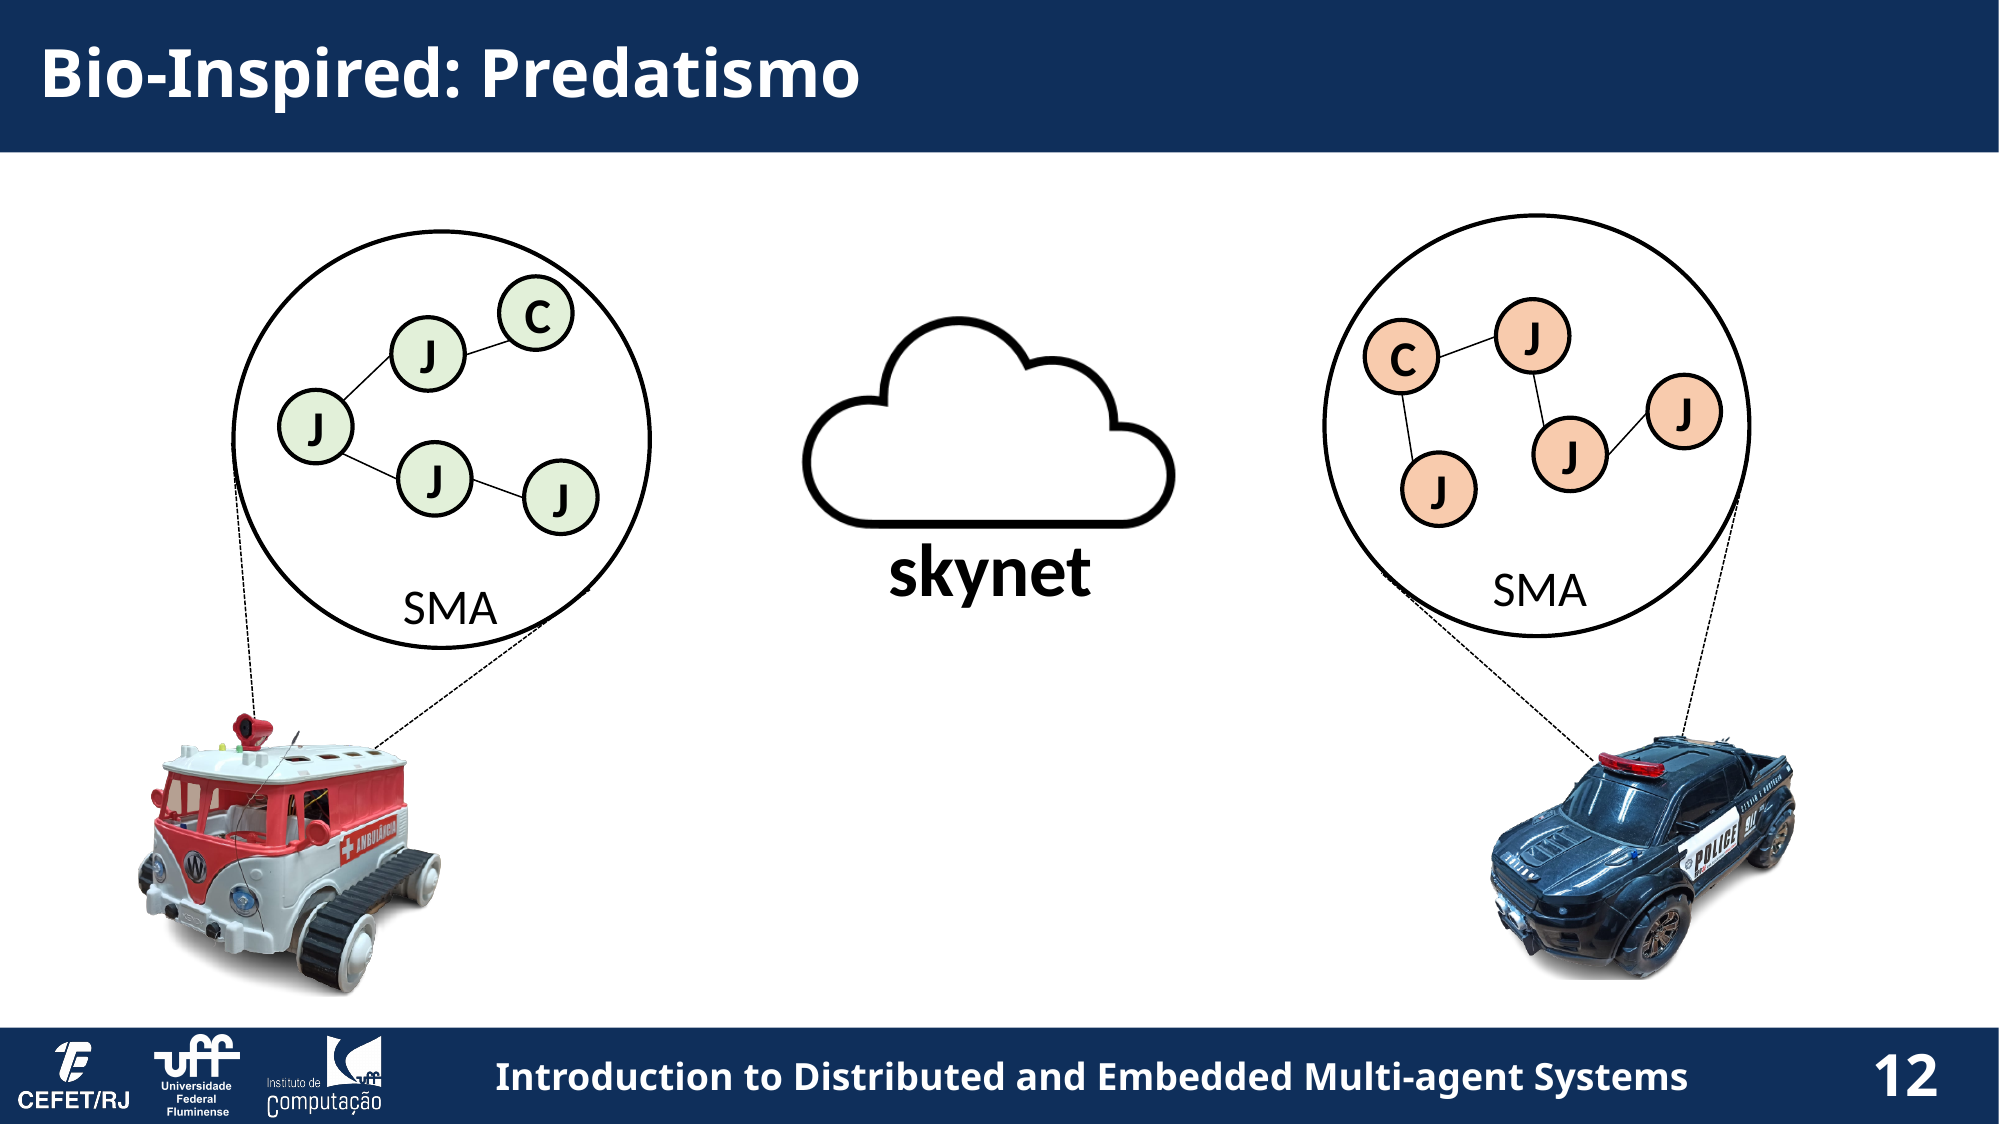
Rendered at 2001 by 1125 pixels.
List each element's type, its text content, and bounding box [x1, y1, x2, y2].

text_box J [1495, 299, 1570, 373]
text_box J [1647, 374, 1722, 449]
text_box [1324, 215, 1750, 637]
picture [265, 1033, 383, 1118]
text_box SMA [1477, 549, 1603, 625]
text_box J [279, 389, 353, 464]
picture [1485, 733, 1800, 980]
picture [132, 711, 446, 997]
text_box J [391, 317, 465, 391]
text_box C [1364, 319, 1439, 394]
text_box J [1402, 452, 1476, 526]
text_box [233, 231, 650, 641]
text_box J [1533, 417, 1607, 492]
text_box [392, 642, 491, 648]
text_box C [499, 276, 573, 350]
picture [18, 1021, 129, 1125]
picture [777, 210, 1202, 635]
text_box SMA [388, 566, 513, 642]
text_box J [524, 460, 598, 535]
text_box Bio-Inspired: Predatismo [25, 23, 1999, 119]
picture [153, 1033, 241, 1121]
text_box J [398, 442, 472, 516]
